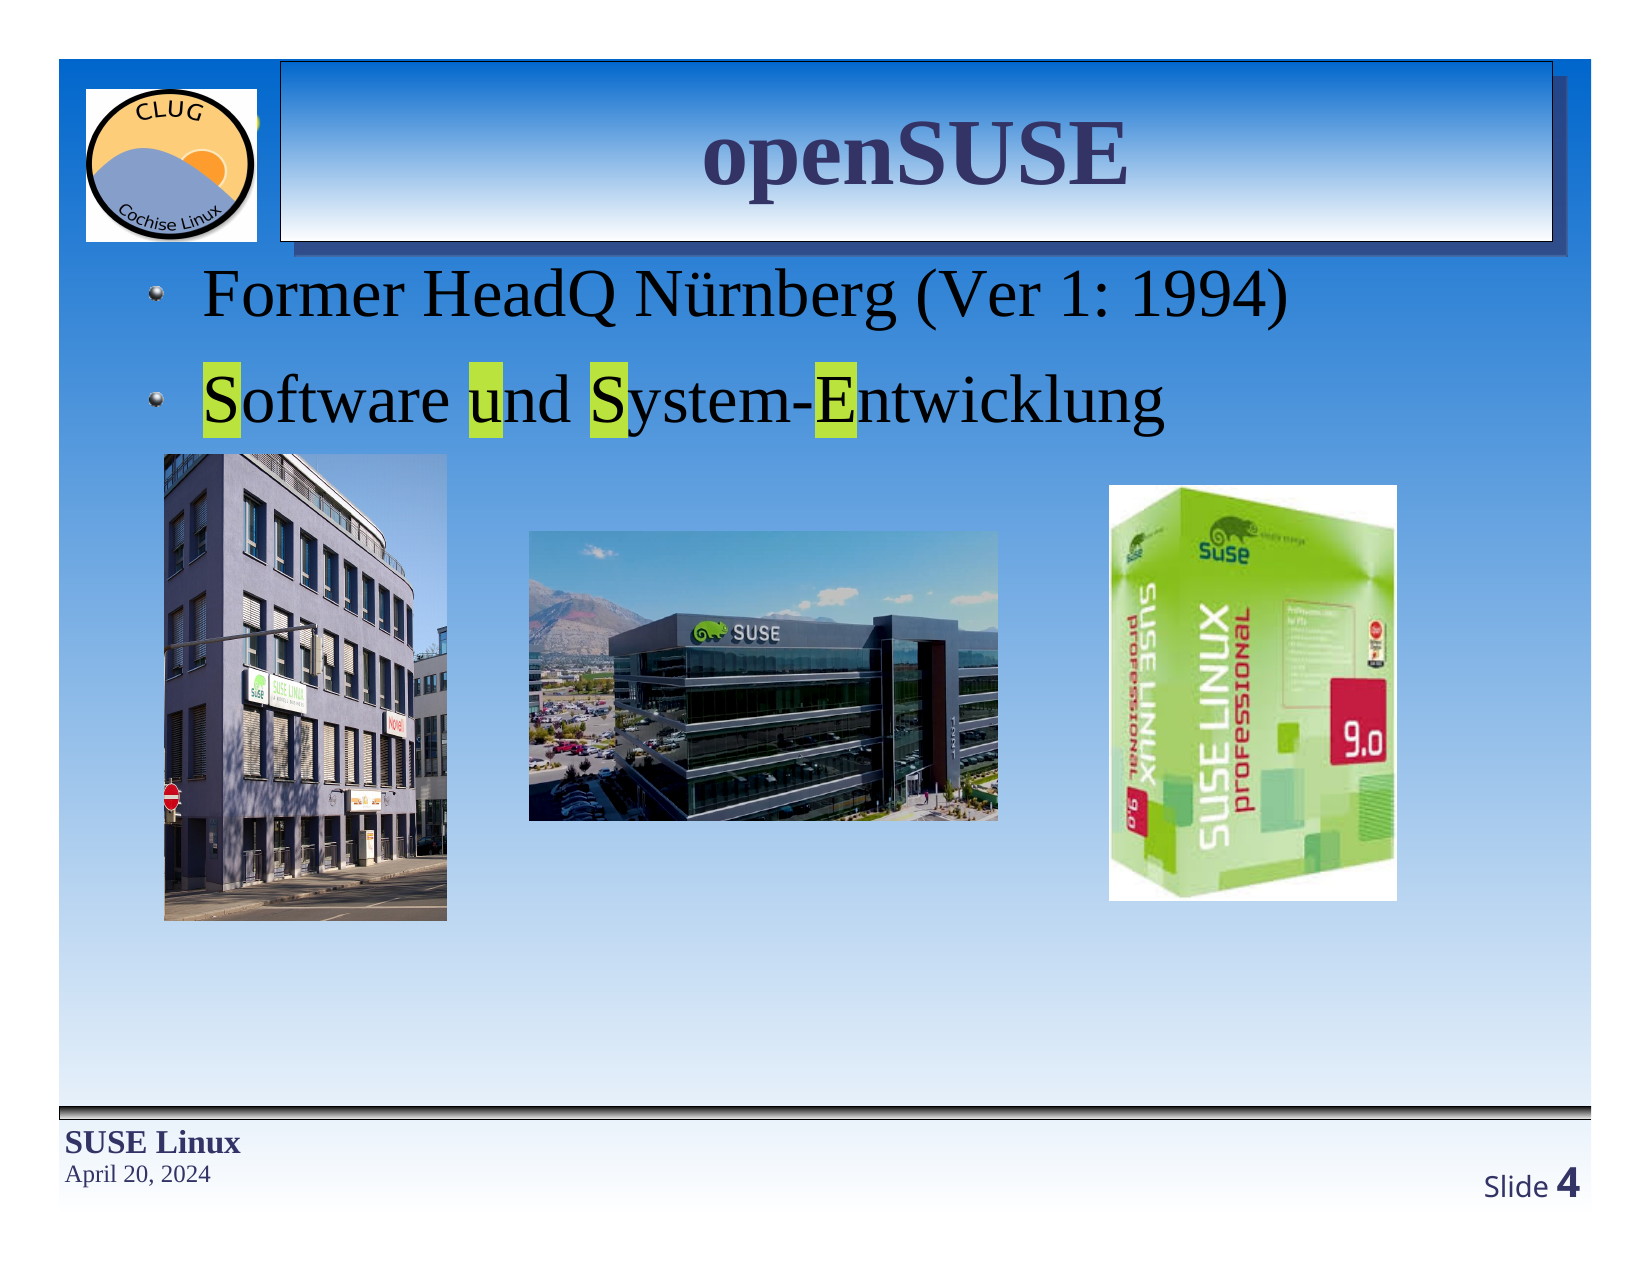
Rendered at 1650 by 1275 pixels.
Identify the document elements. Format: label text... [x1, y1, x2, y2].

picture [164, 454, 447, 921]
list Former HeadQ Nürnberg (Ver 1: 1994) Software und System-Entwicklung [59, 255, 1525, 1095]
picture [1109, 485, 1397, 901]
title openSUSE [280, 62, 1553, 243]
picture [86, 89, 280, 242]
picture [529, 531, 998, 821]
